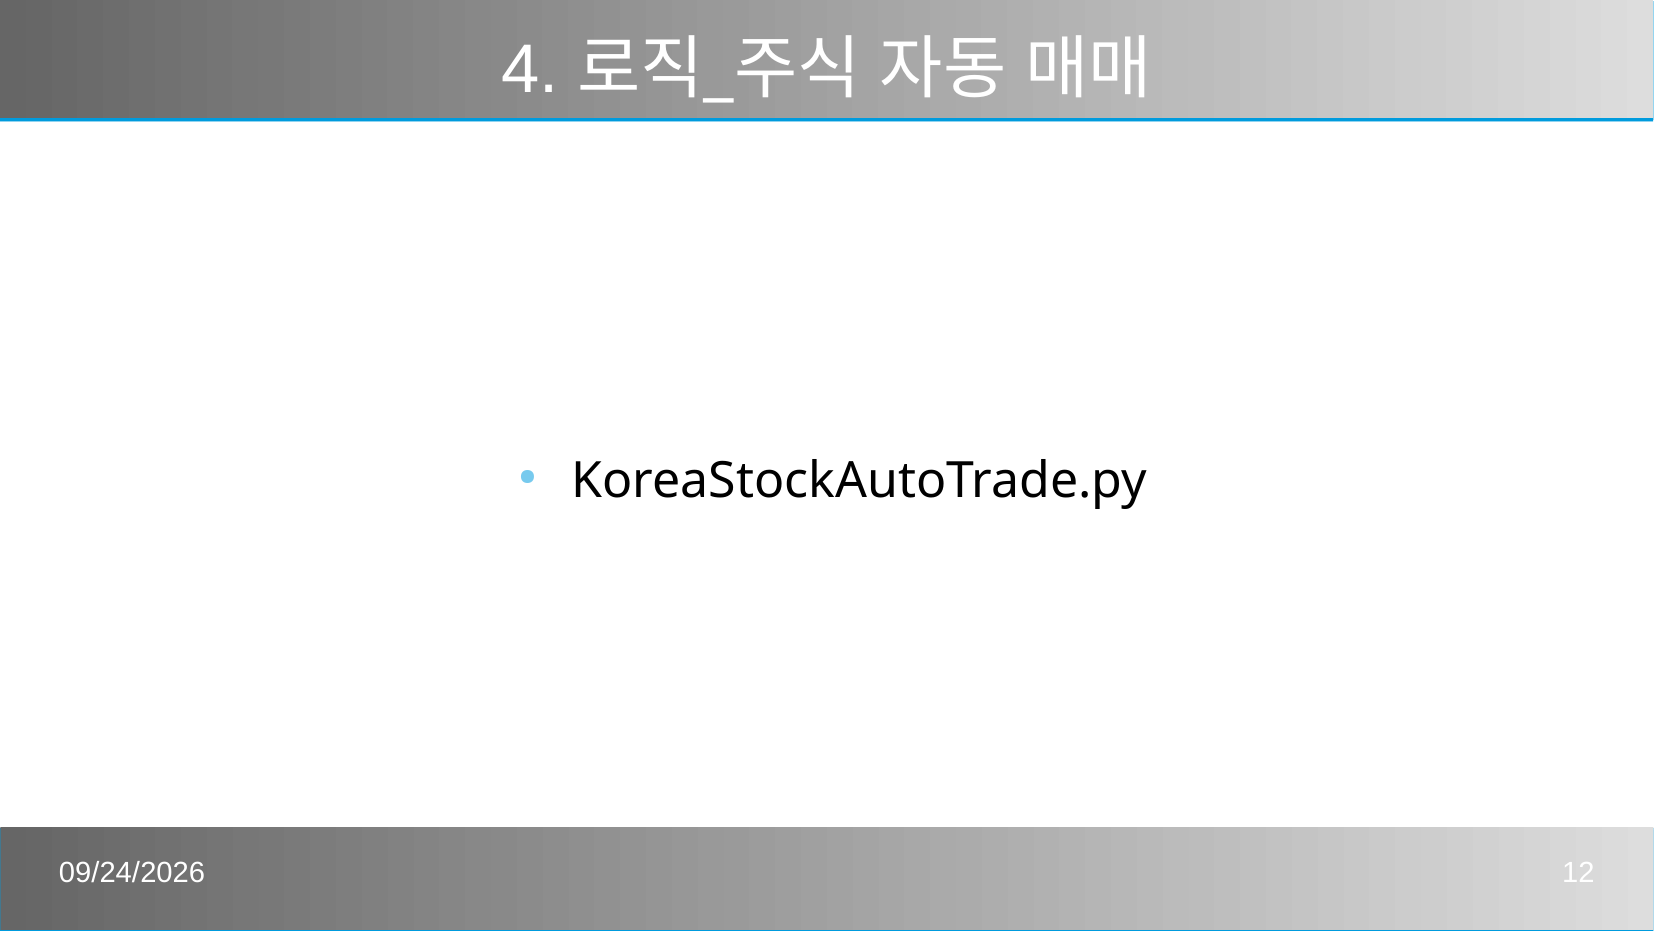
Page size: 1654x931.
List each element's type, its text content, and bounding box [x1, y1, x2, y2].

list KoreaStockAutoTrade.py [59, 183, 1590, 774]
title 4. 로직_주식 자동 매매 [58, 22, 1595, 103]
